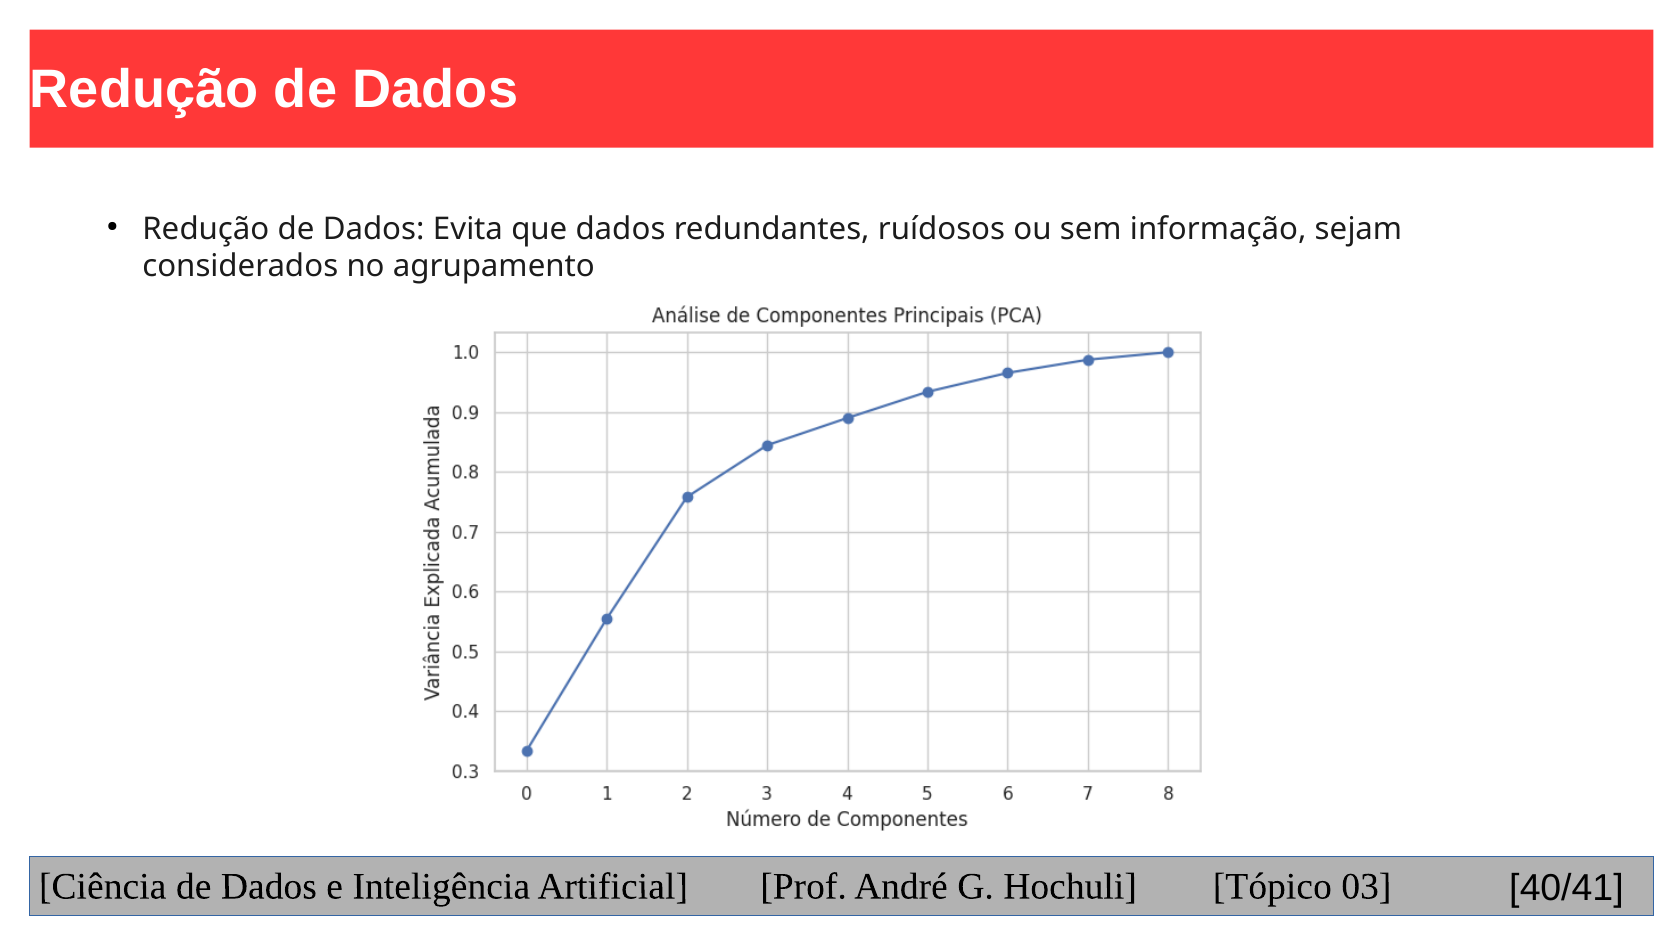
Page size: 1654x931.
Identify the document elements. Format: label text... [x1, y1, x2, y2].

text_box Redução de Dados: Evita que dados redundantes, ruídosos ou sem informação, sejam considerados no agrupamento [56, 89, 1595, 931]
picture [413, 295, 1211, 842]
title Redução de Dados [29, 29, 1654, 148]
